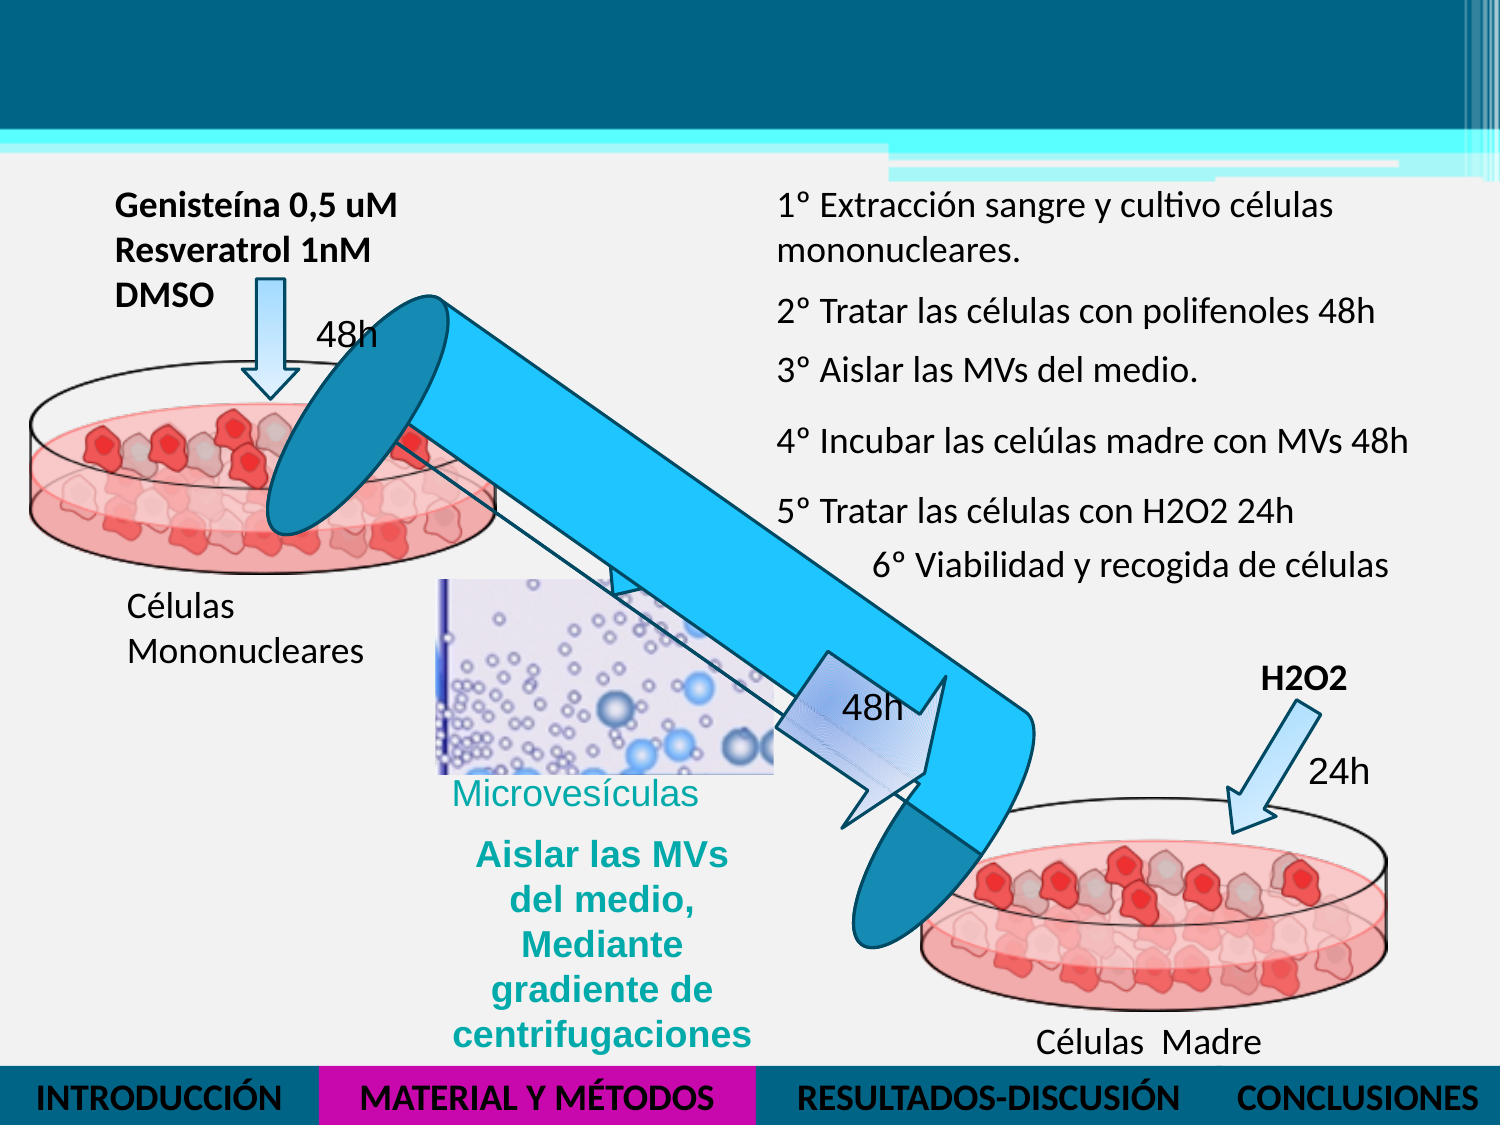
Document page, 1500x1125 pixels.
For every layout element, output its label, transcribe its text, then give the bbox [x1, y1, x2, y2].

text_box 48h [301, 302, 408, 363]
picture [596, 579, 610, 589]
text_box MATERIAL Y MÉTODOS [318, 1065, 755, 1125]
text_box Células Mononucleares [112, 574, 443, 679]
picture [29, 360, 497, 575]
text_box [242, 278, 299, 400]
picture [0, 0, 1500, 182]
text_box CONCLUSIONES [1216, 1065, 1500, 1125]
text_box 1º Extracción sangre y cultivo células mononucleares. [761, 172, 1500, 278]
picture [920, 797, 1388, 1012]
title MATERIAL Y MÉTODOS [64, 4, 1415, 149]
text_box Microvesículas [436, 761, 768, 822]
text_box 24h [1293, 739, 1400, 800]
picture [400, 428, 497, 509]
text_box 48h [827, 675, 1048, 736]
text_box Genisteína 0,5 uM Resveratrol 1nM DMSO [100, 172, 514, 323]
text_box INTRODUCCIÓN [0, 1065, 318, 1125]
text_box H2O2 [1246, 645, 1406, 705]
text_box RESULTADOS-DISCUSIÓN [755, 1065, 1216, 1125]
text_box [1227, 699, 1321, 834]
text_box 4º Incubar las celúlas madre con MVs 48h [761, 408, 1500, 469]
text_box Células Madre [1021, 1009, 1353, 1070]
text_box 3º Aislar las MVs del medio. [761, 337, 1500, 398]
picture [620, 591, 774, 705]
text_box 5º Tratar las células con H2O2 24h [761, 478, 1500, 539]
text_box 6º Viabilidad y recogida de células [857, 532, 1405, 593]
text_box 2º Tratar las células con polifenoles 48h [761, 278, 1500, 337]
text_box Aislar las MVs del medio, Mediante gradiente de centrifugaciones [436, 822, 768, 1063]
text_box [267, 323, 1034, 948]
picture [435, 579, 774, 775]
